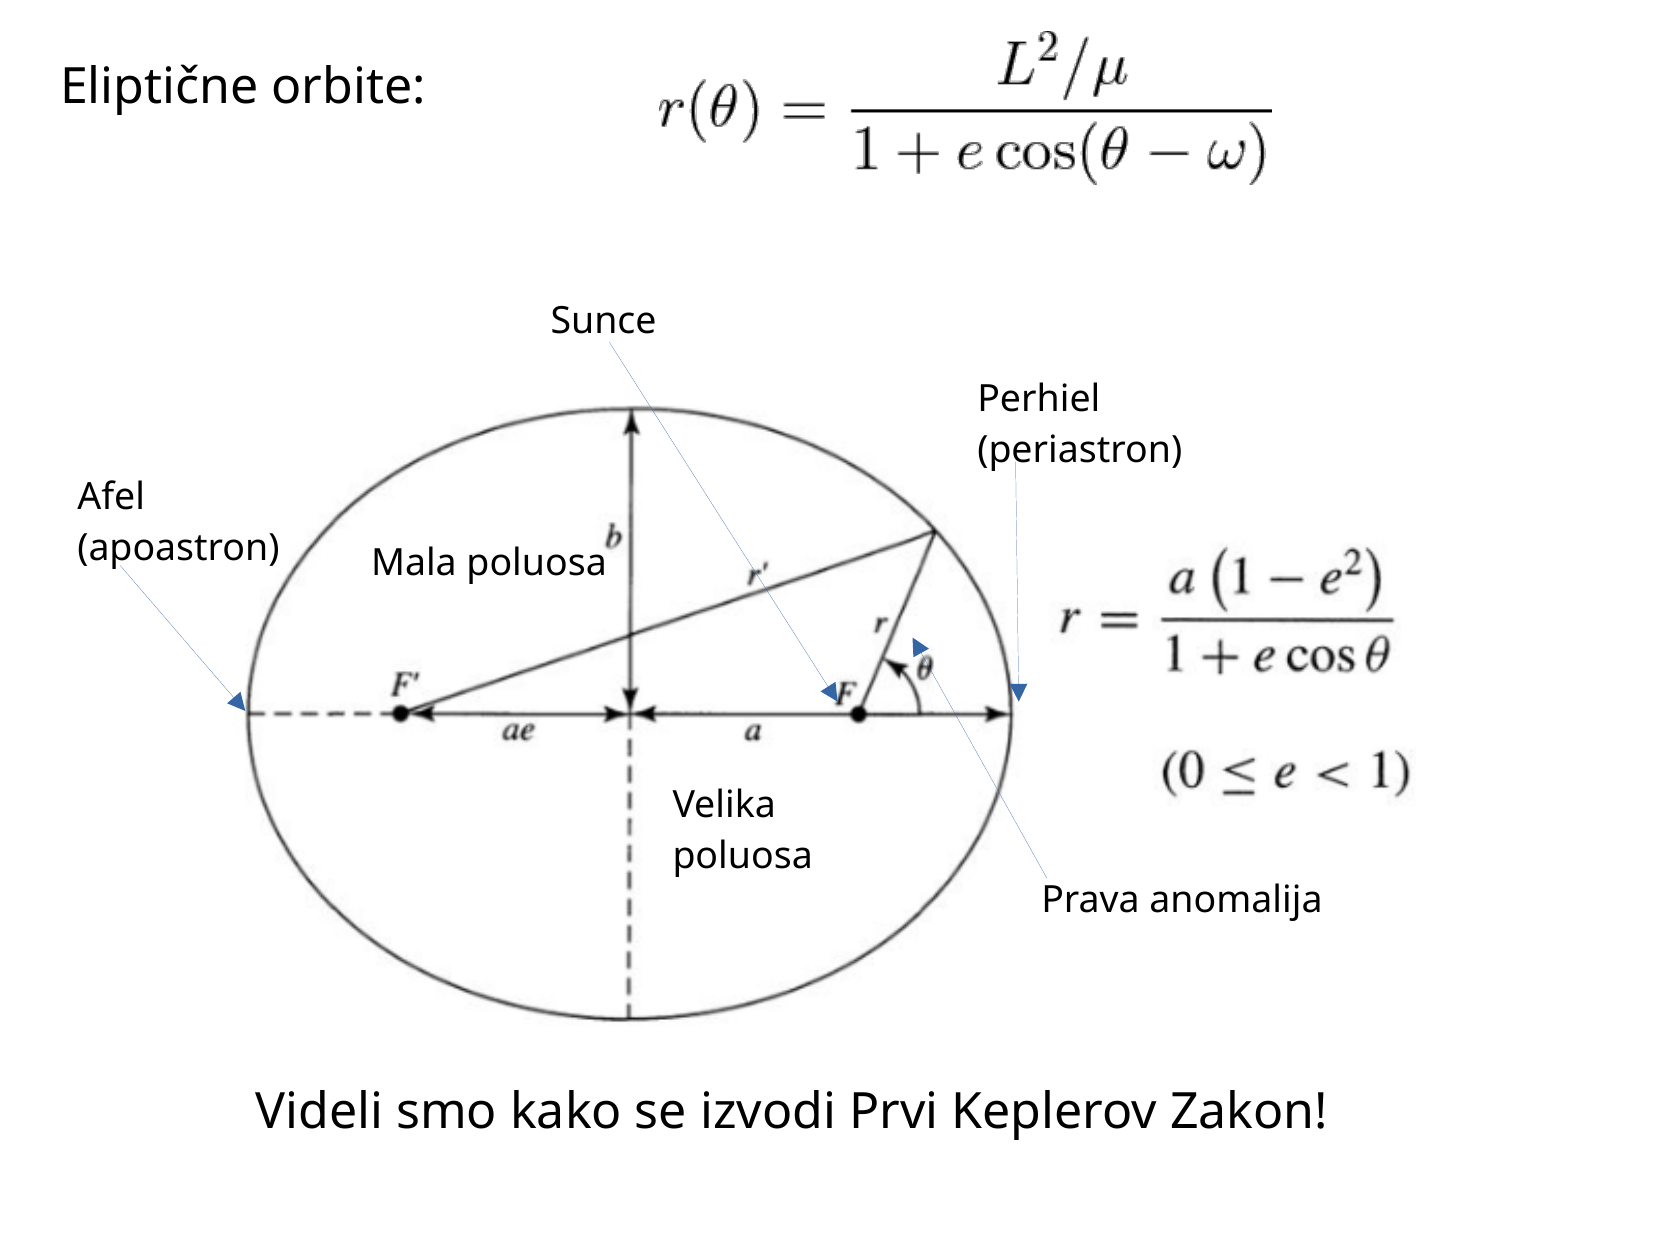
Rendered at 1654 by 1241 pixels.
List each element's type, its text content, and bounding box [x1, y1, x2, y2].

text_box Sunce [535, 286, 810, 346]
title Eliptične orbite: [59, 17, 1648, 150]
text_box Mala poluosa [356, 528, 630, 588]
picture [172, 405, 1433, 1049]
text_box Perhiel (periastron) [962, 364, 1236, 469]
text_box Afel (apoastron) [62, 462, 302, 577]
text_box Videli smo kako se izvodi Prvi Keplerov Zakon! [240, 1067, 1401, 1142]
text_box Prava anomalija [1026, 865, 1386, 930]
picture [659, 31, 1272, 185]
text_box Velika poluosa [657, 770, 932, 830]
